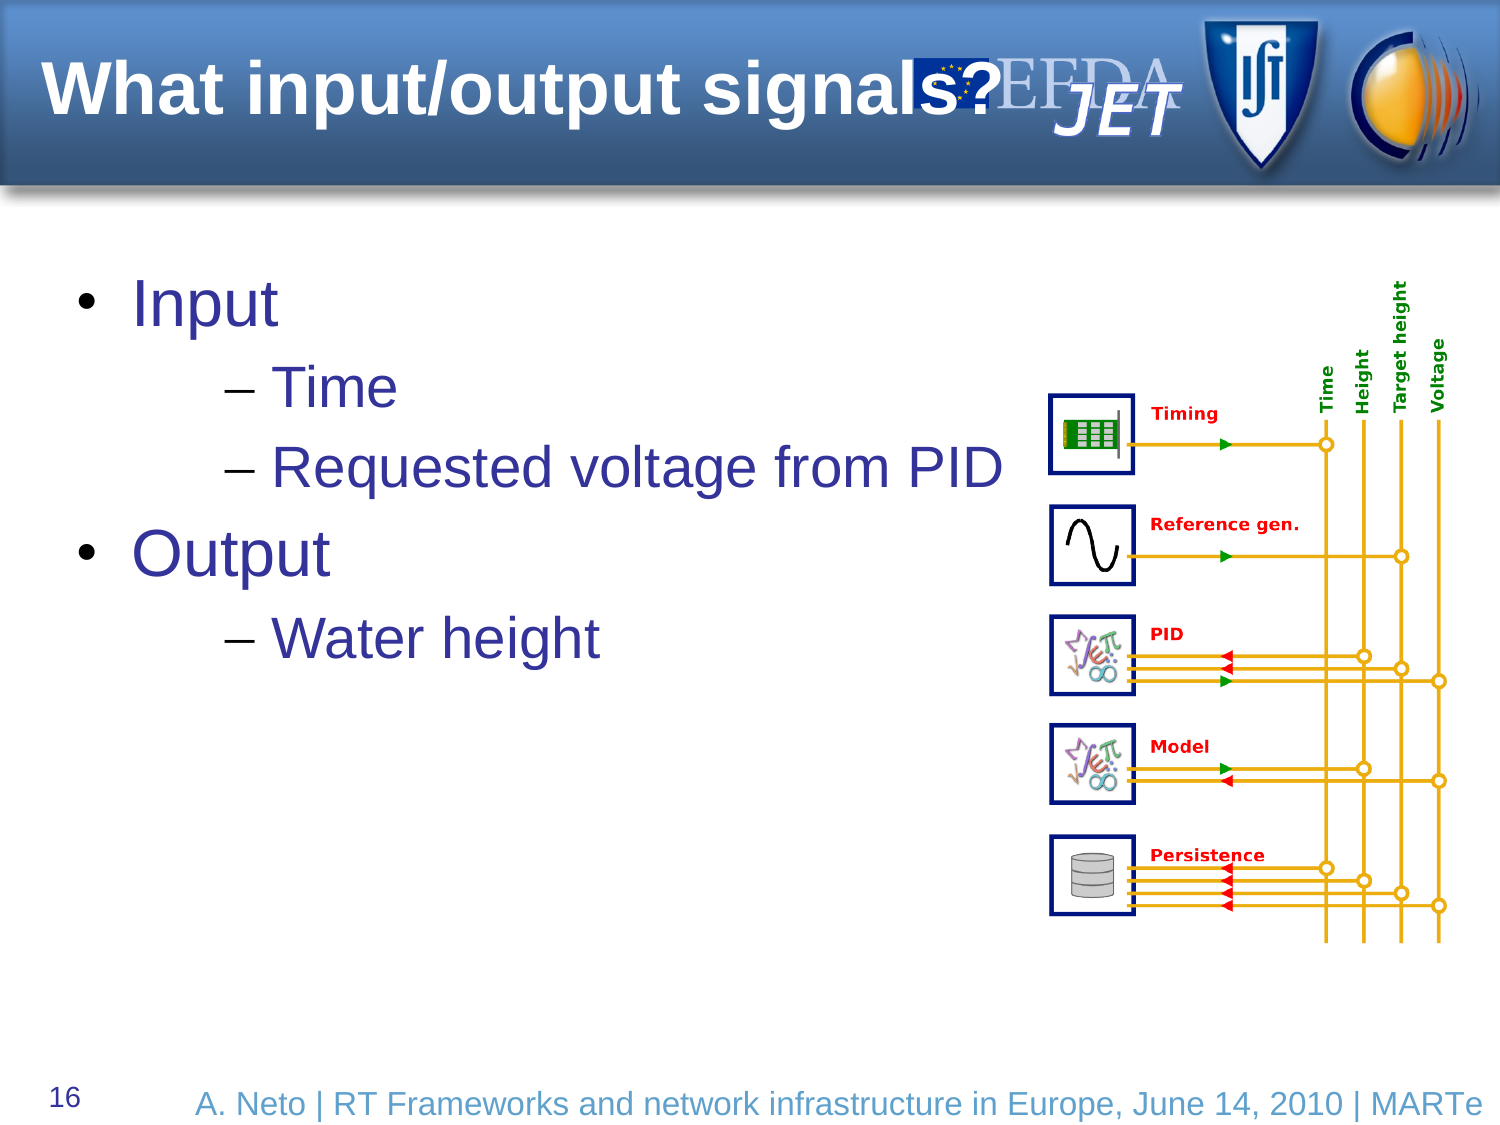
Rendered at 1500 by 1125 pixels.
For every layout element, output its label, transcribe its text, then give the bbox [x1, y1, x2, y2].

picture [0, 0, 1500, 207]
list Input Time Requested voltage from PID Output Water height [75, 262, 1425, 995]
picture [1048, 281, 1447, 945]
title What input/output signals? [41, 0, 1128, 180]
